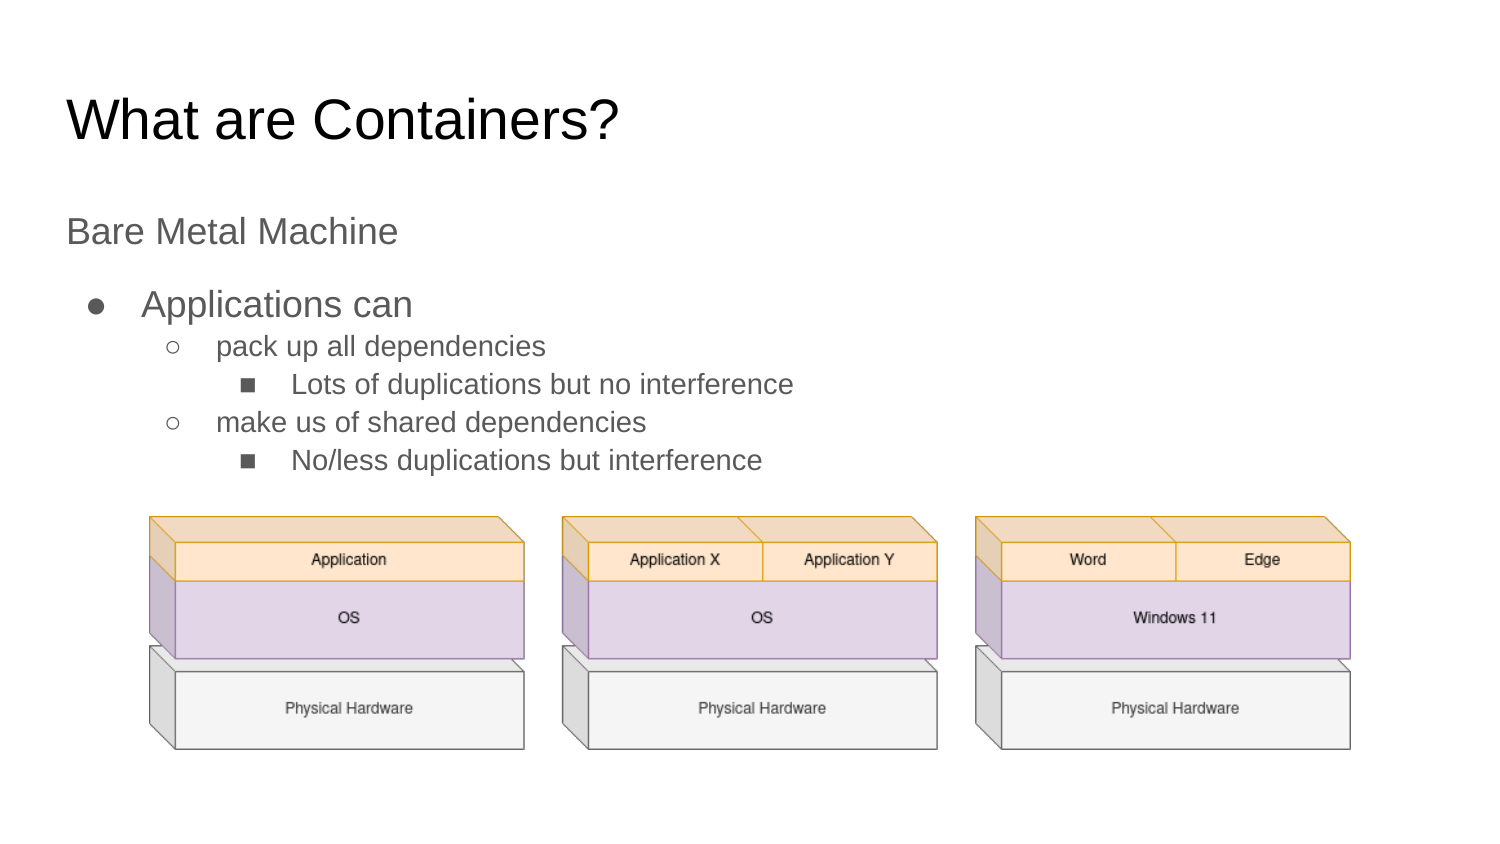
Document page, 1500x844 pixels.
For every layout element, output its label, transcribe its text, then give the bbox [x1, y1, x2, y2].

title What are Containers? [51, 72, 1449, 167]
list Bare Metal Machine Applications can pack up all dependencies Lots of duplications but no interference make us of shared dependencies No/less duplications but interference [51, 189, 1449, 750]
picture [149, 516, 1351, 750]
